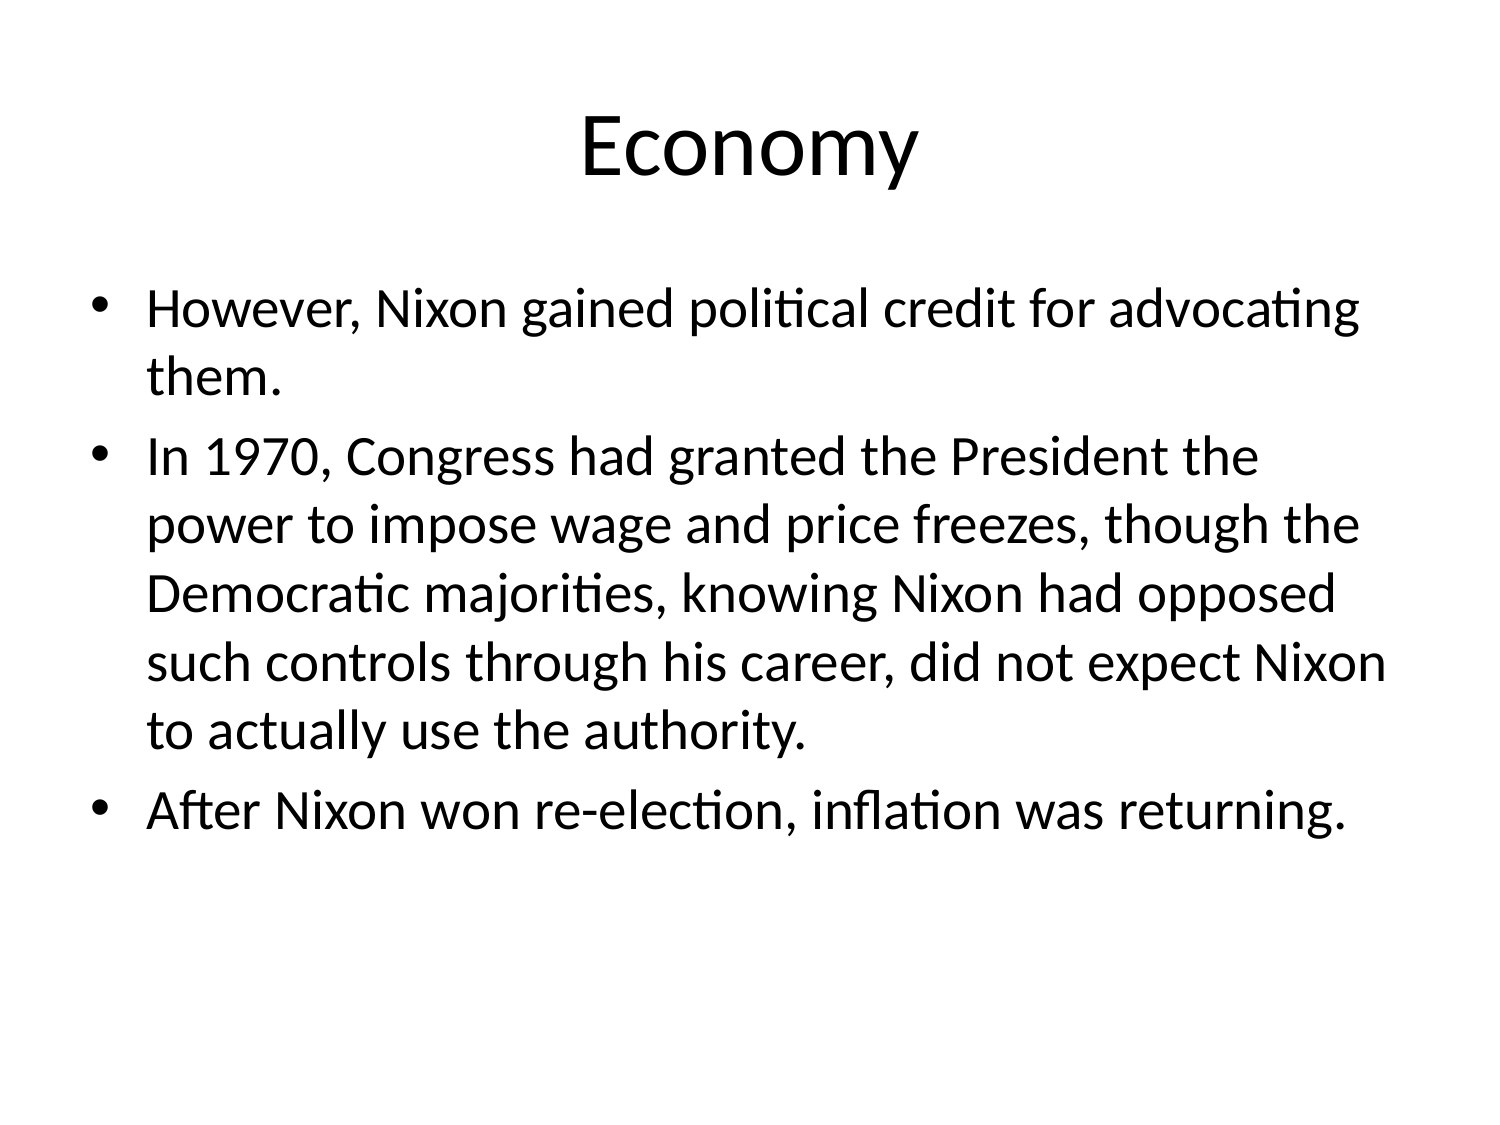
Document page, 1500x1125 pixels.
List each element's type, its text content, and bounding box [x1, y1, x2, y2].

title Economy [75, 45, 1425, 233]
list However, Nixon gained political credit for advocating them. In 1970, Congress had granted the President the power to impose wage and price freezes, though the Democratic majorities, knowing Nixon had opposed such controls through his career, did not expect Nixon to actually use the authority. After Nixon won re-election, inflation was returning. [75, 262, 1425, 1005]
